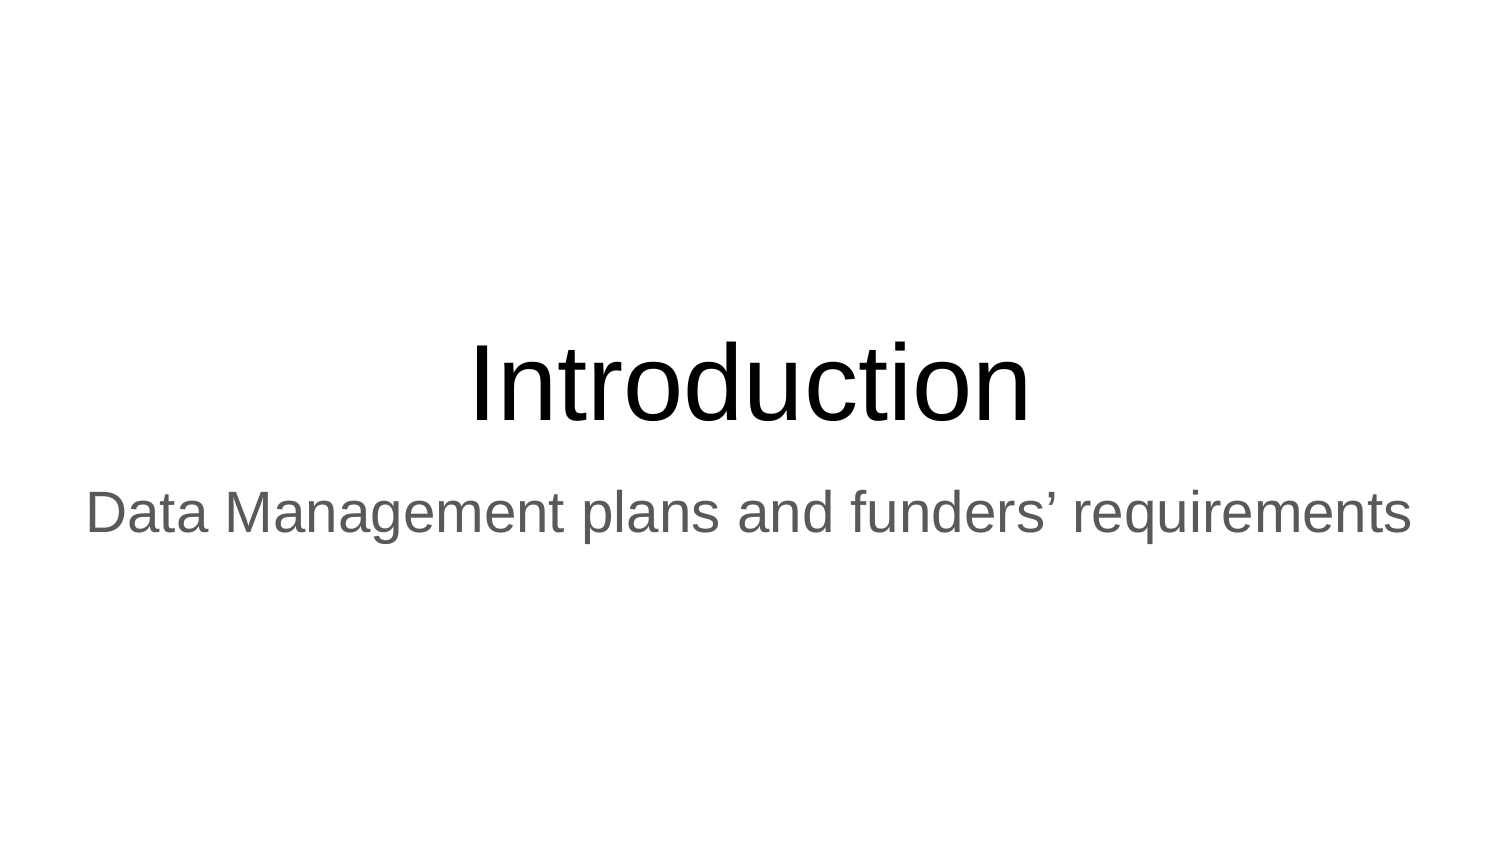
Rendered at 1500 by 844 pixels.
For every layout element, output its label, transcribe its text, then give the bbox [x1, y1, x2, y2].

title Introduction [51, 122, 1449, 459]
subtitle Data Management plans and funders’ requirements [51, 464, 1449, 595]
